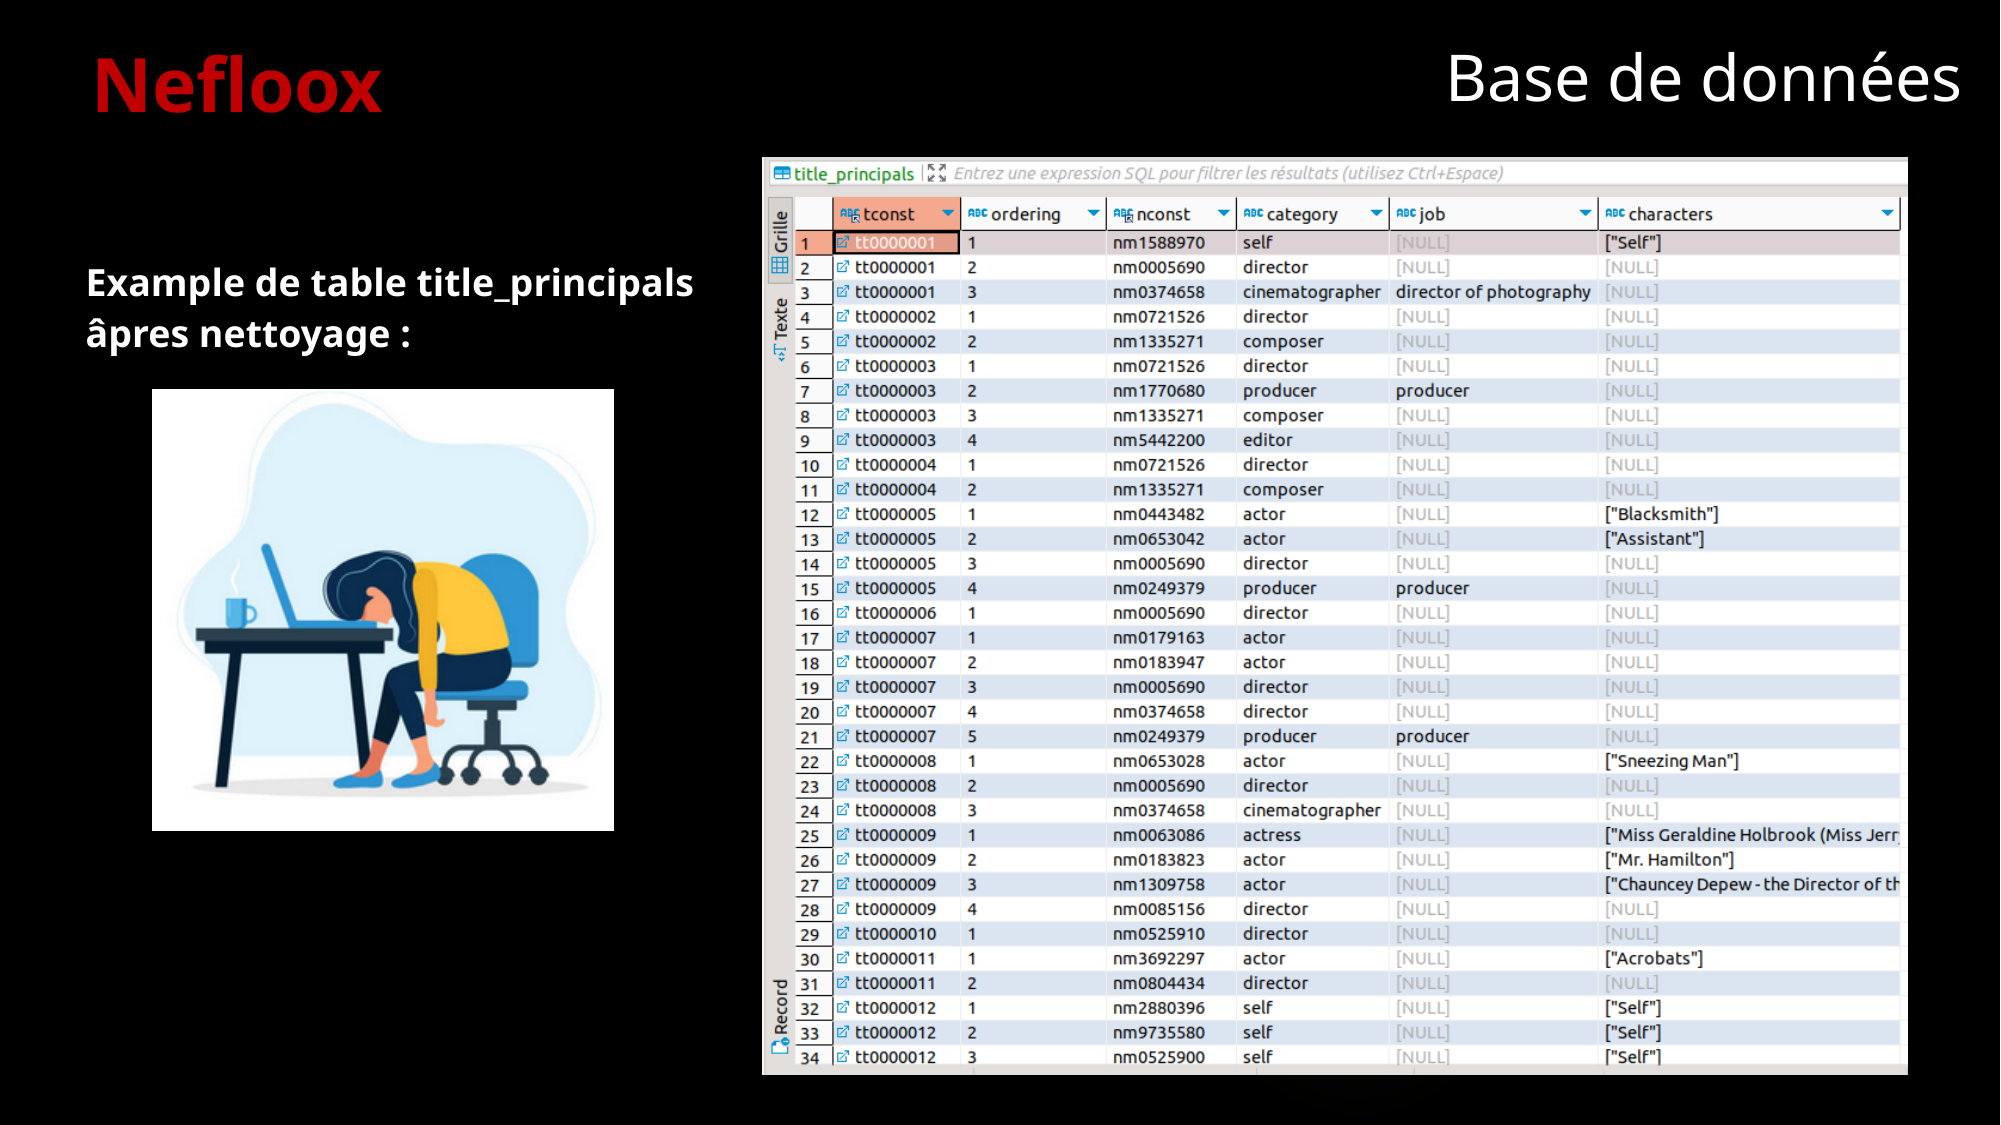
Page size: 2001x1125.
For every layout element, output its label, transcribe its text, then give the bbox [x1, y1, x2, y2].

picture [762, 157, 1908, 1075]
text_box Base de données [1315, 29, 1979, 123]
text_box Nefloox [76, 25, 443, 128]
text_box Example de table title_principals âpres nettoyage : [70, 248, 739, 339]
picture [152, 389, 614, 831]
